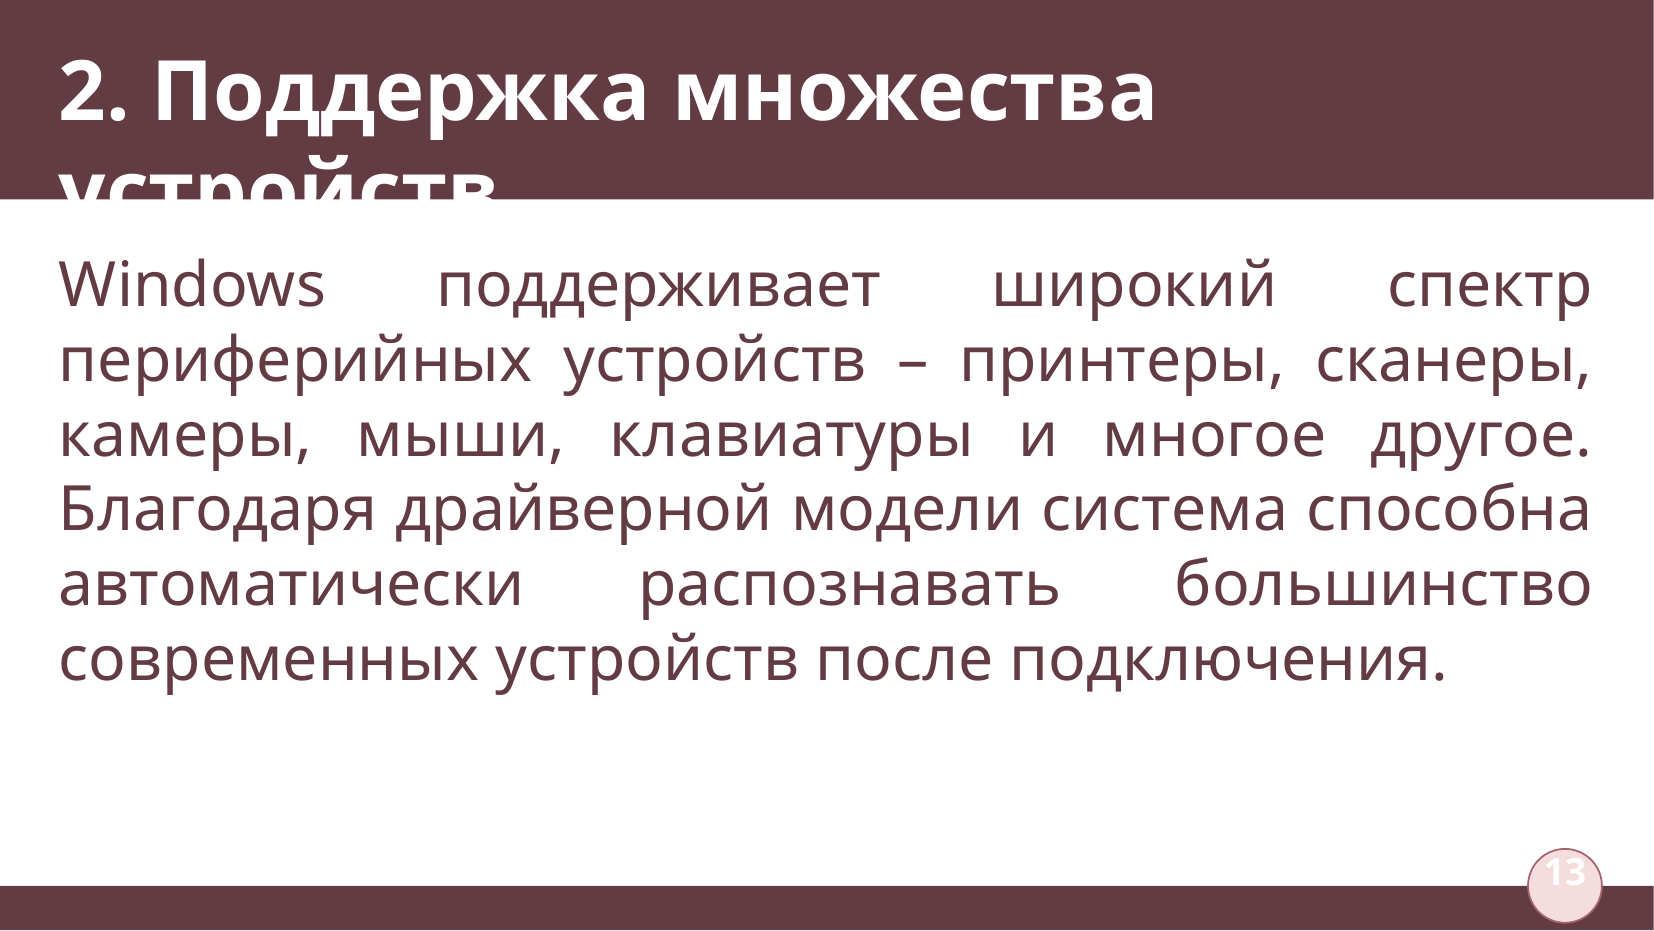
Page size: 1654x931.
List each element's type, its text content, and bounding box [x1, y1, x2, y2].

list Windows поддерживает широкий спектр периферийных устройств – принтеры, сканеры, камеры, мыши, клавиатуры и многое другое. Благодаря драйверной модели система способна автоматически распознавать большинство современных устройств после подключения. [59, 243, 1595, 864]
title 2. Поддержка множества устройств [59, 37, 1595, 155]
